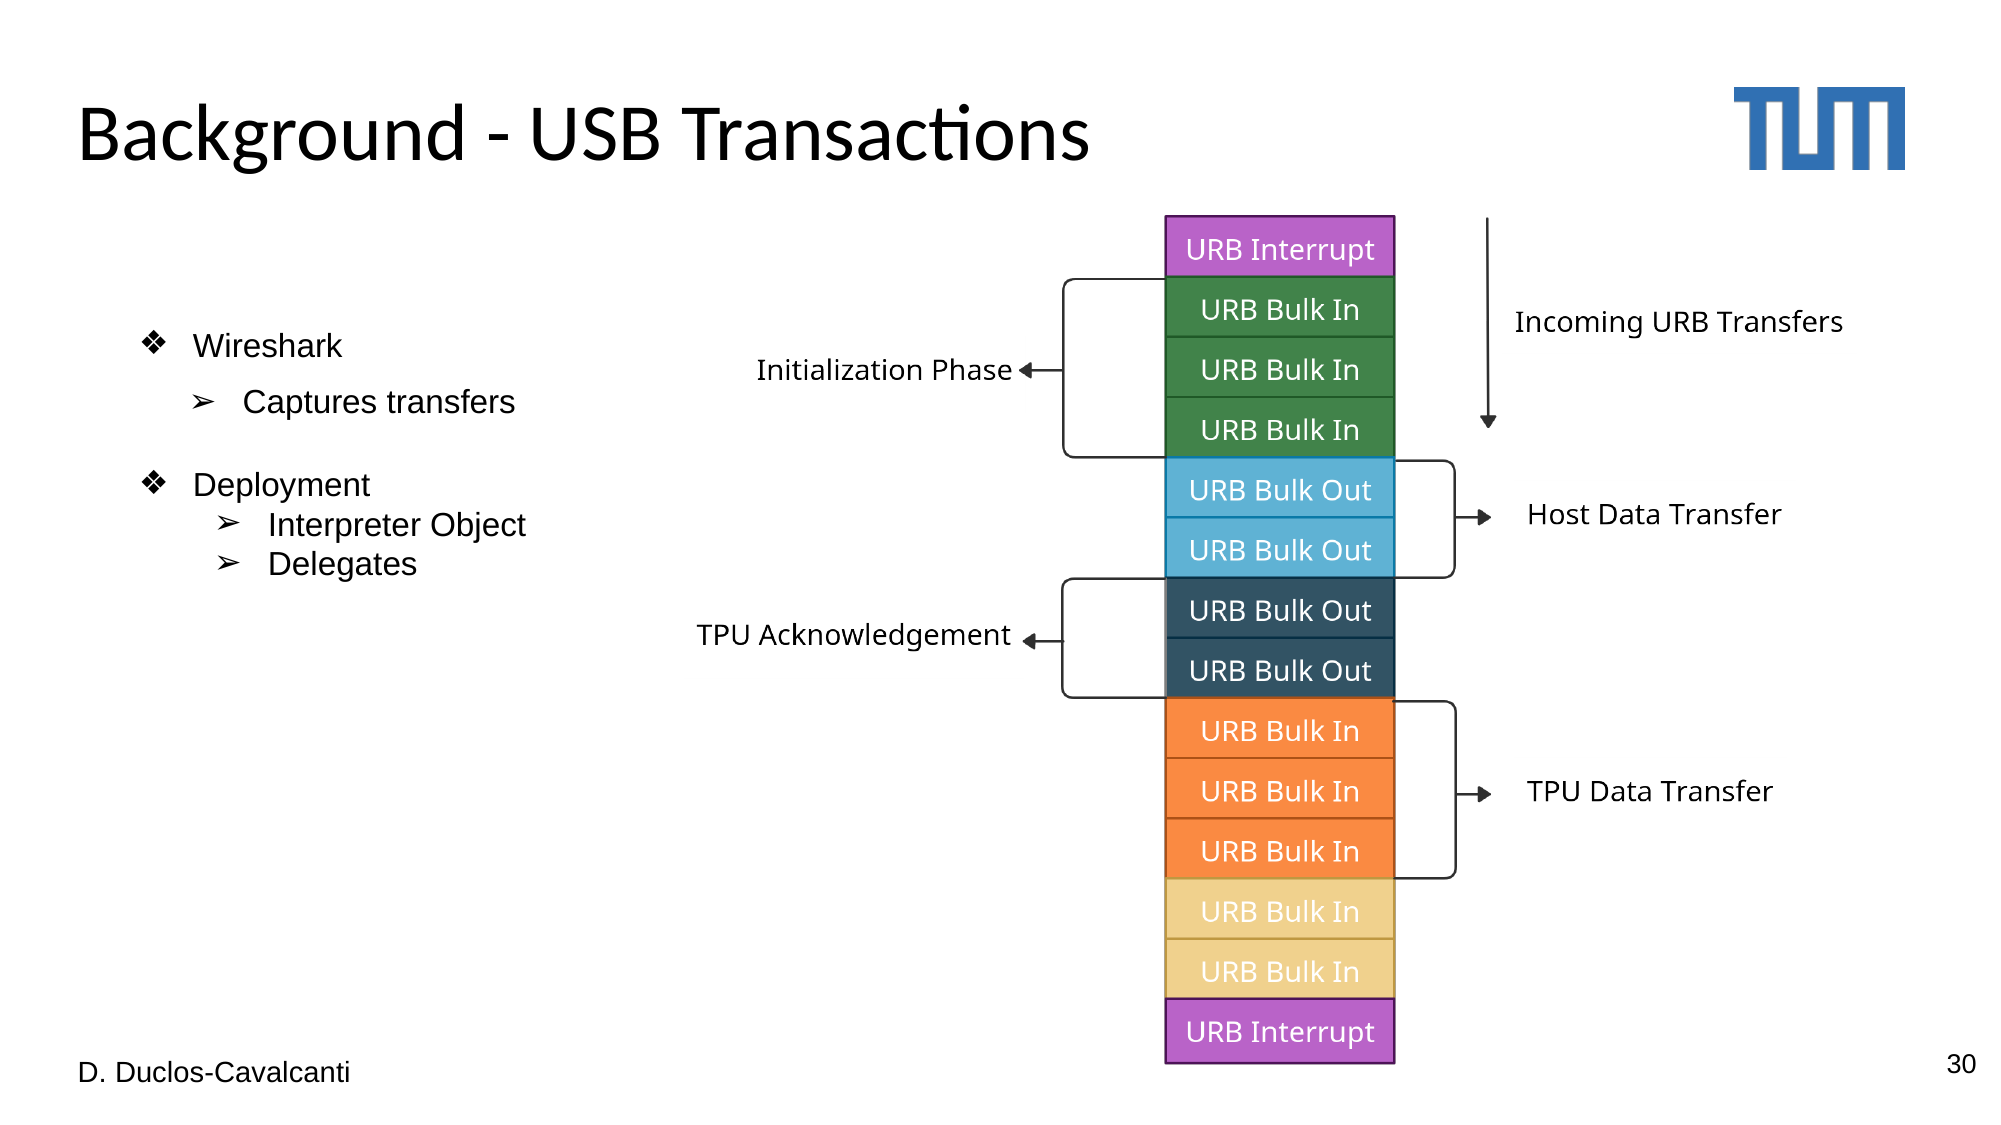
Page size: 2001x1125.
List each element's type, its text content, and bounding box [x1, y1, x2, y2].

text_box Captures transfers [77, 365, 742, 436]
slide_number <number> [1871, 1038, 1992, 1125]
picture [1734, 87, 1905, 170]
text_box Deployment Interpreter Object Delegates [102, 447, 691, 598]
text_box Background - USB Transactions [62, 64, 1698, 192]
text_box Wireshark [102, 273, 660, 365]
text_box D. Duclos-Cavalcanti [62, 1038, 383, 1104]
picture [660, 192, 1881, 1087]
